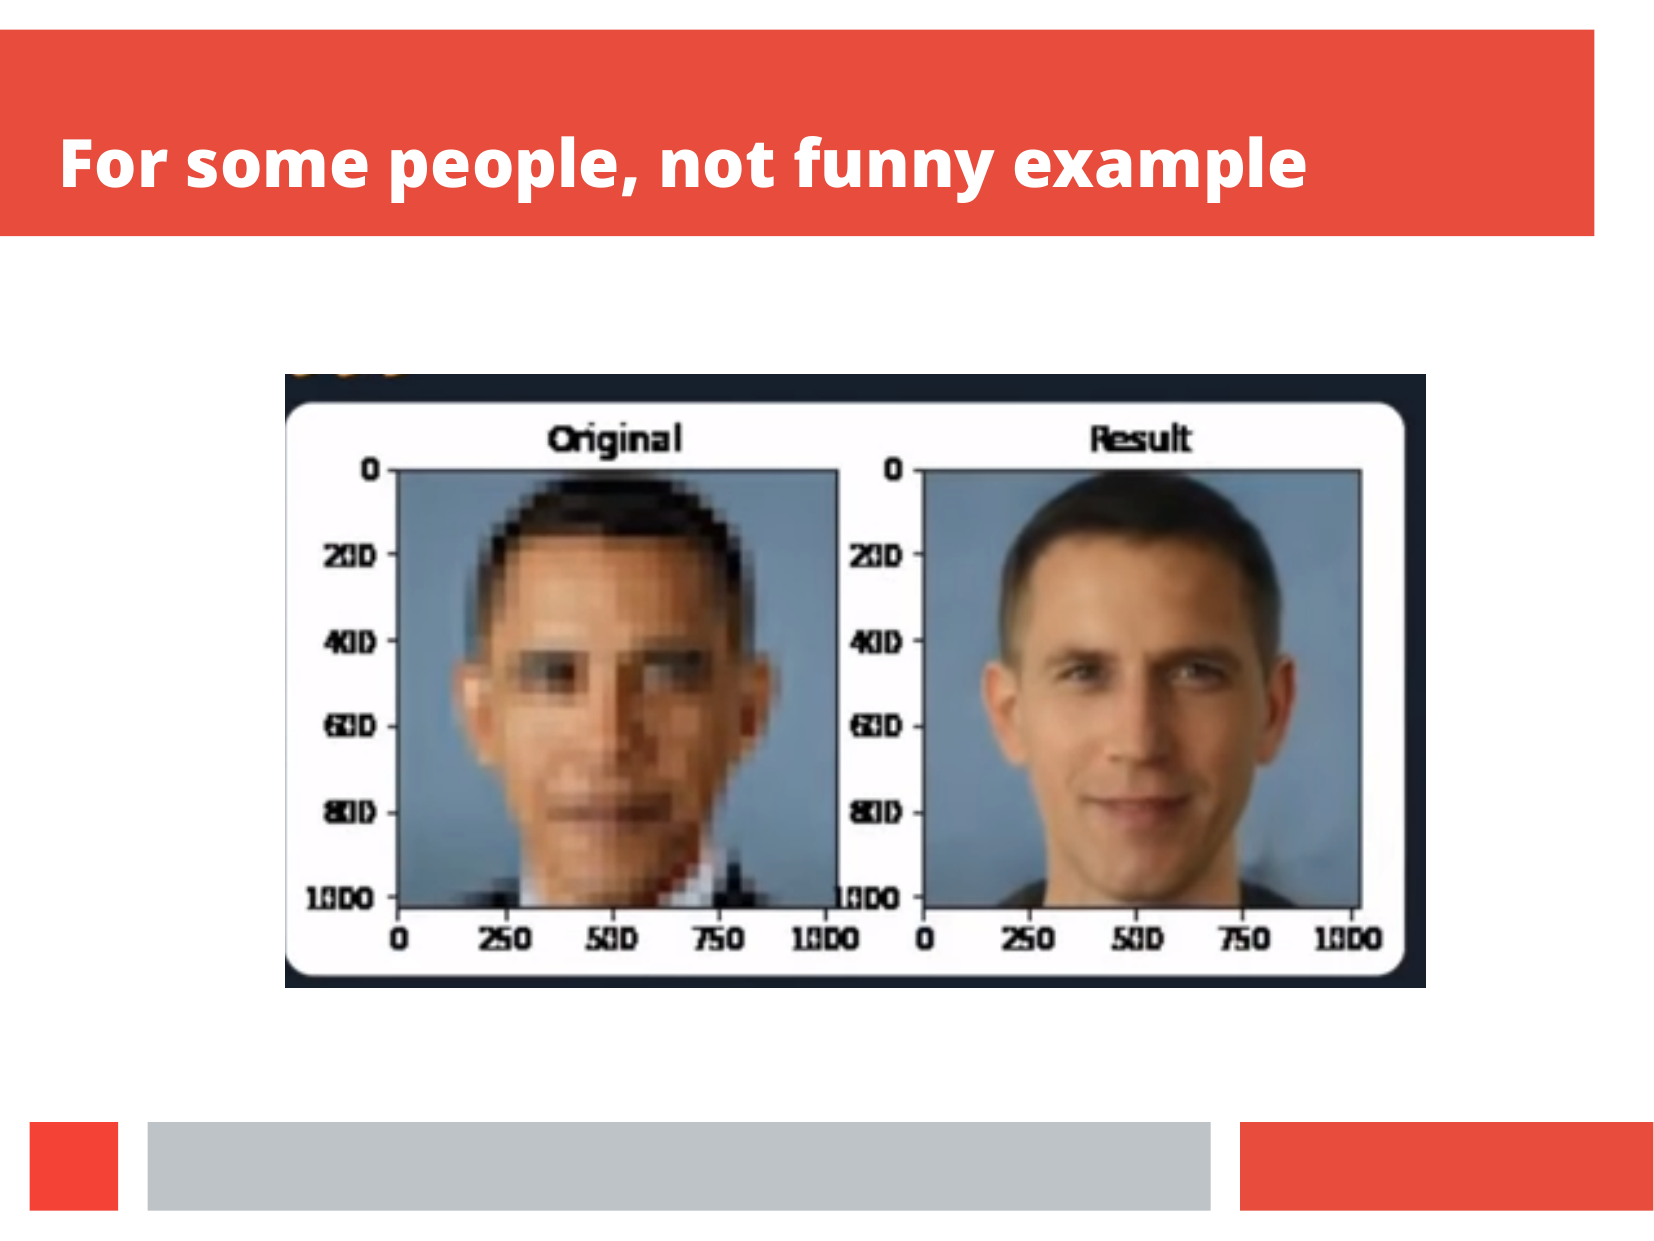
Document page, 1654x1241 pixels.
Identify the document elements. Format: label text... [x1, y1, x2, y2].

picture [285, 374, 1426, 988]
title For some people, not funny example [59, 59, 1595, 207]
